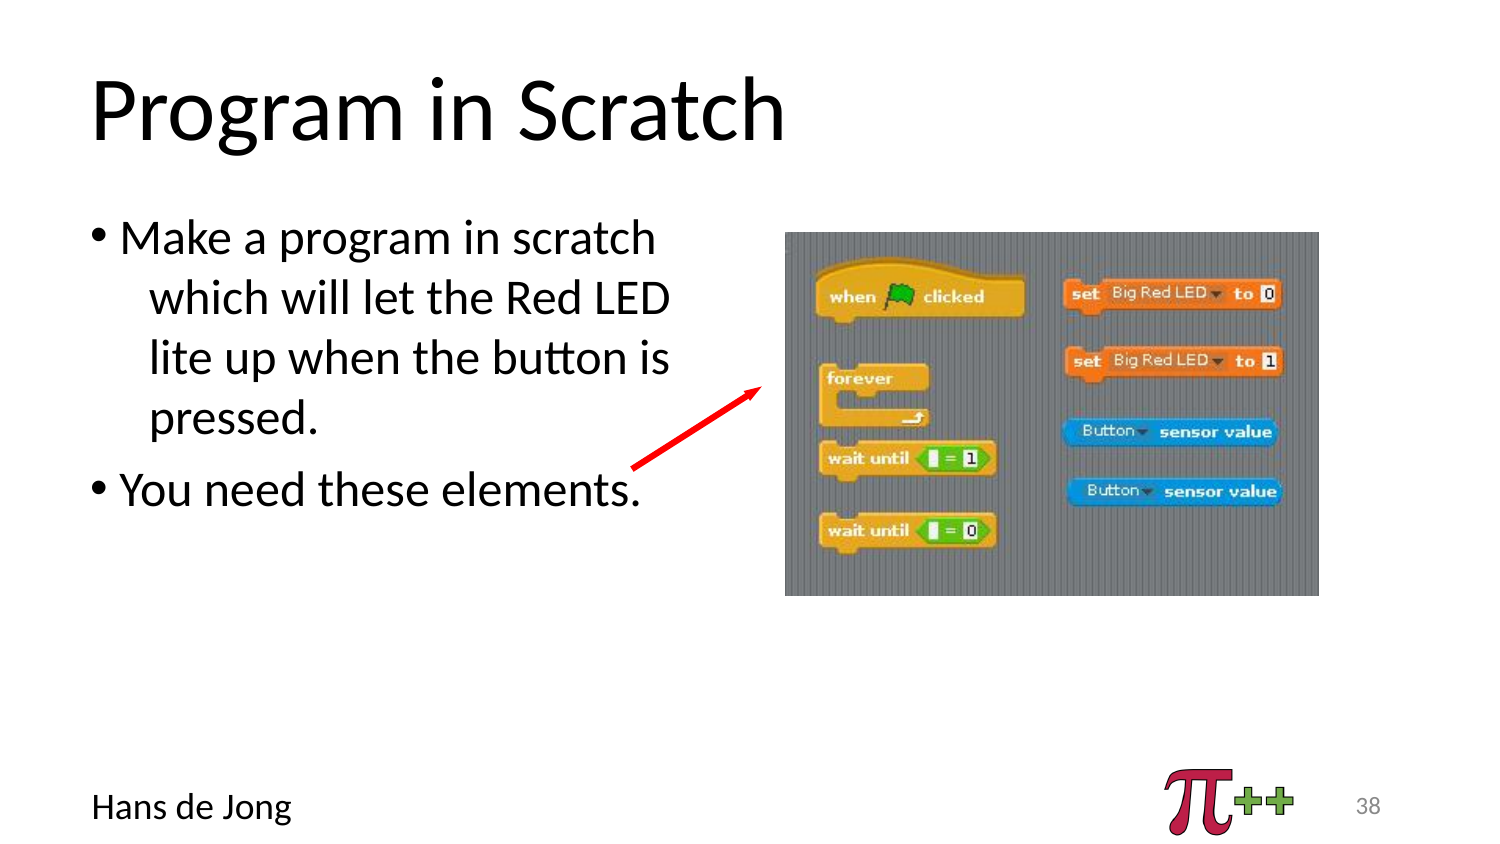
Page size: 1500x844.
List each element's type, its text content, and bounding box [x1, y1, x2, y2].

title Program in Scratch [75, 33, 1426, 175]
list Make a program in scratch which will let the Red LED lite up when the button is pressed. You need these elements. [75, 196, 739, 754]
picture [785, 232, 1319, 596]
text_box 38 [1340, 782, 1426, 827]
